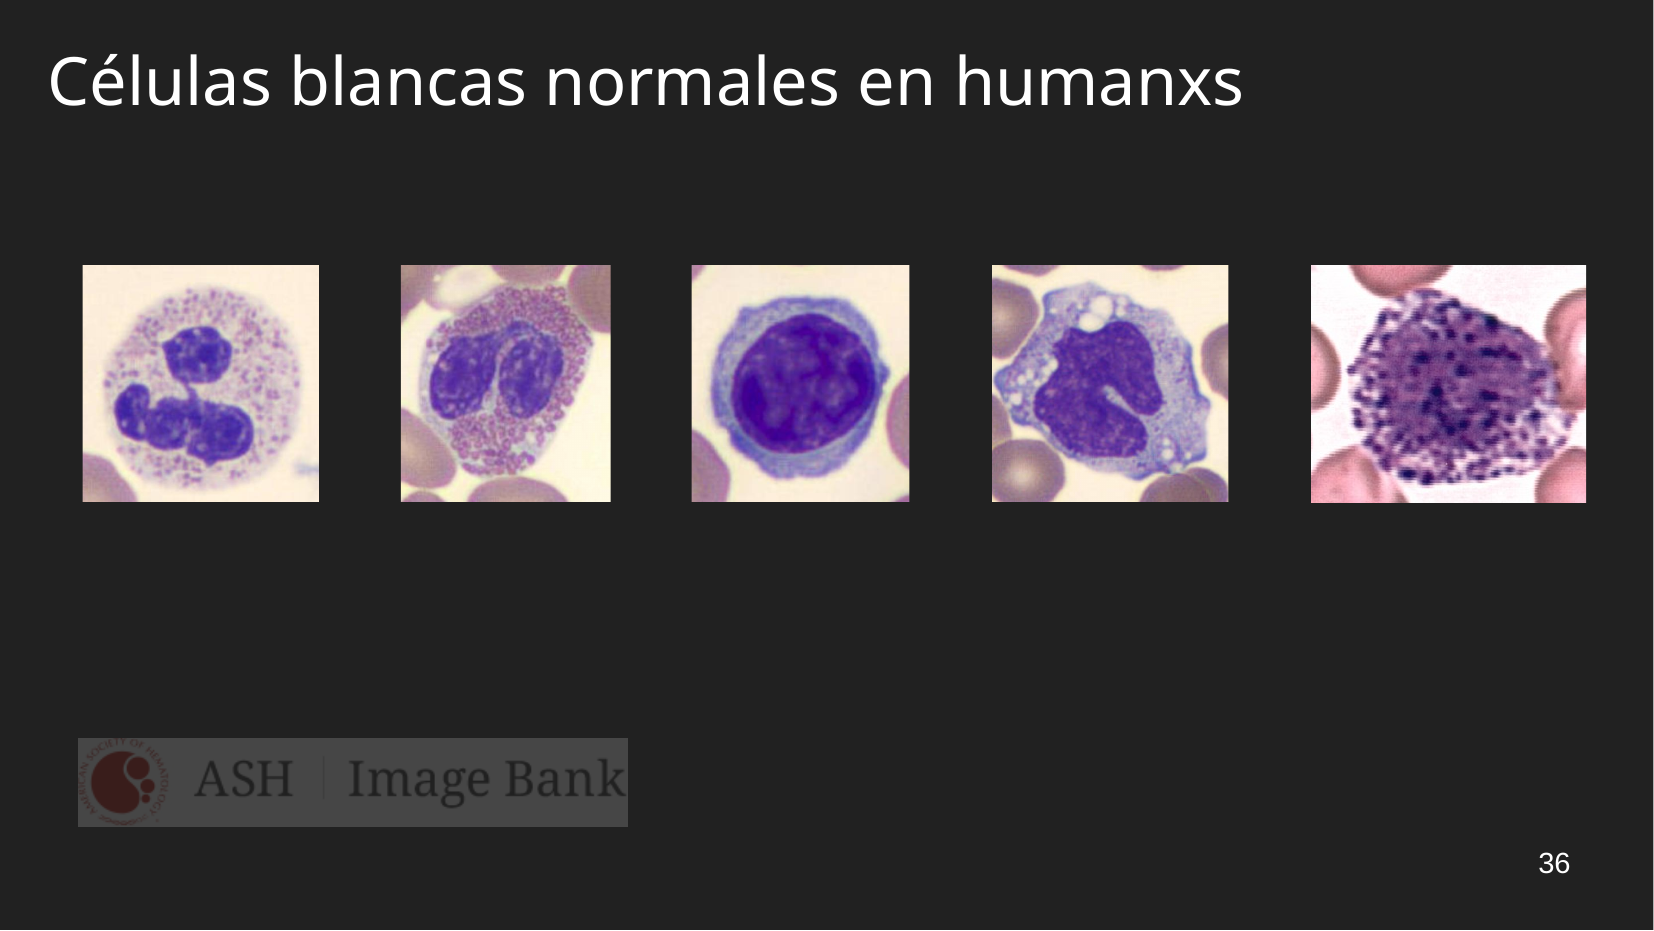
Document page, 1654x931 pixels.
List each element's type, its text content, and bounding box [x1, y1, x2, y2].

title Células blancas normales en humanxs [47, 1, 1536, 157]
picture [400, 265, 611, 502]
picture [82, 265, 319, 502]
picture [691, 265, 910, 502]
picture [78, 738, 628, 827]
picture [992, 265, 1229, 502]
picture [1311, 265, 1587, 503]
